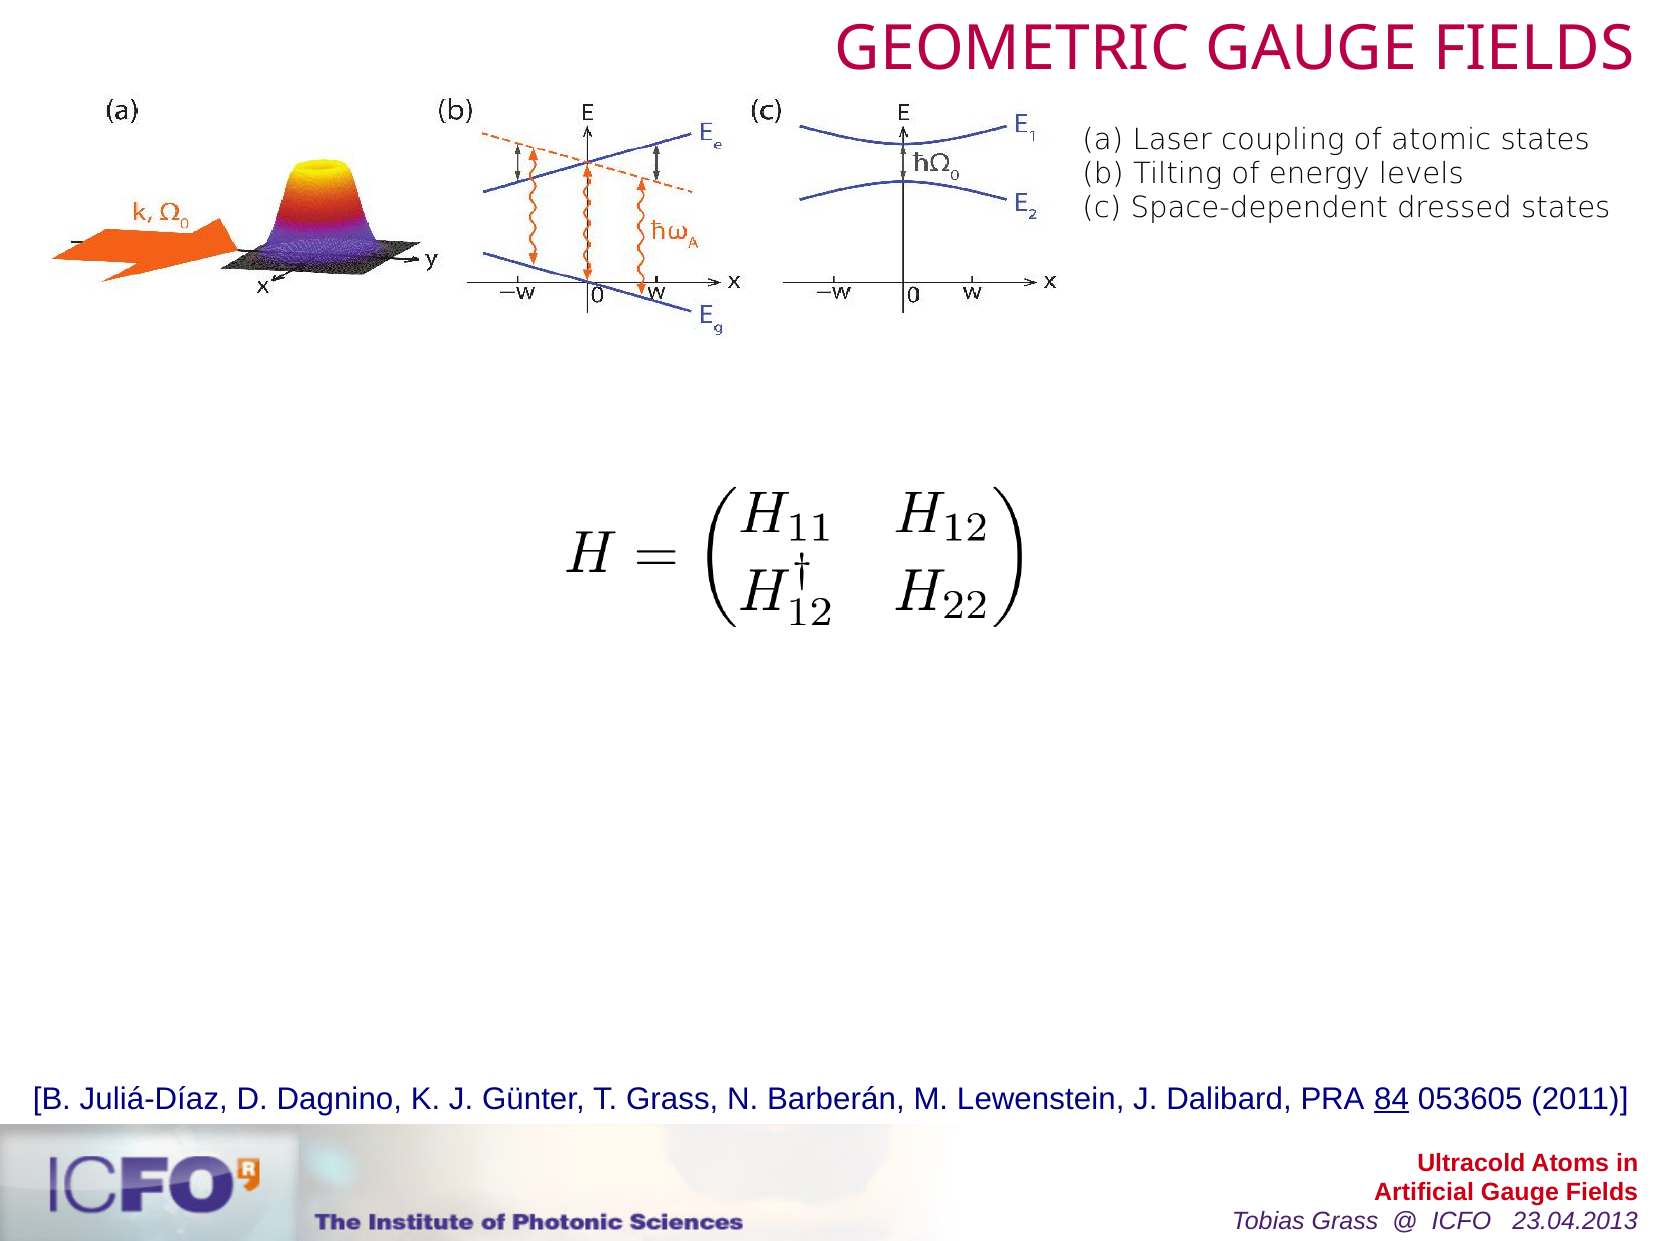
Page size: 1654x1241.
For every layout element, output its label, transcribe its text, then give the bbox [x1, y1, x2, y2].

picture [0, 1124, 976, 1241]
picture [51, 85, 1081, 338]
text_box (a) Laser coupling of atomic states (b) Tilting of energy levels (c) Space-dependent dressed states [1081, 114, 1654, 264]
text_box Ultracold Atoms in Artificial Gauge Fields Tobias Grass @ ICFO 23.04.2013 [712, 1138, 1654, 1241]
text_box GEOMETRIC GAUGE FIELDS [0, 0, 1651, 99]
picture [566, 486, 1022, 627]
text_box [B. Juliá-Díaz, D. Dagnino, K. J. Günter, T. Grass, N. Barberán, M. Lewenstein, J. Dalibard, PRA 84 053605 (2011)] [17, 1073, 1645, 1124]
